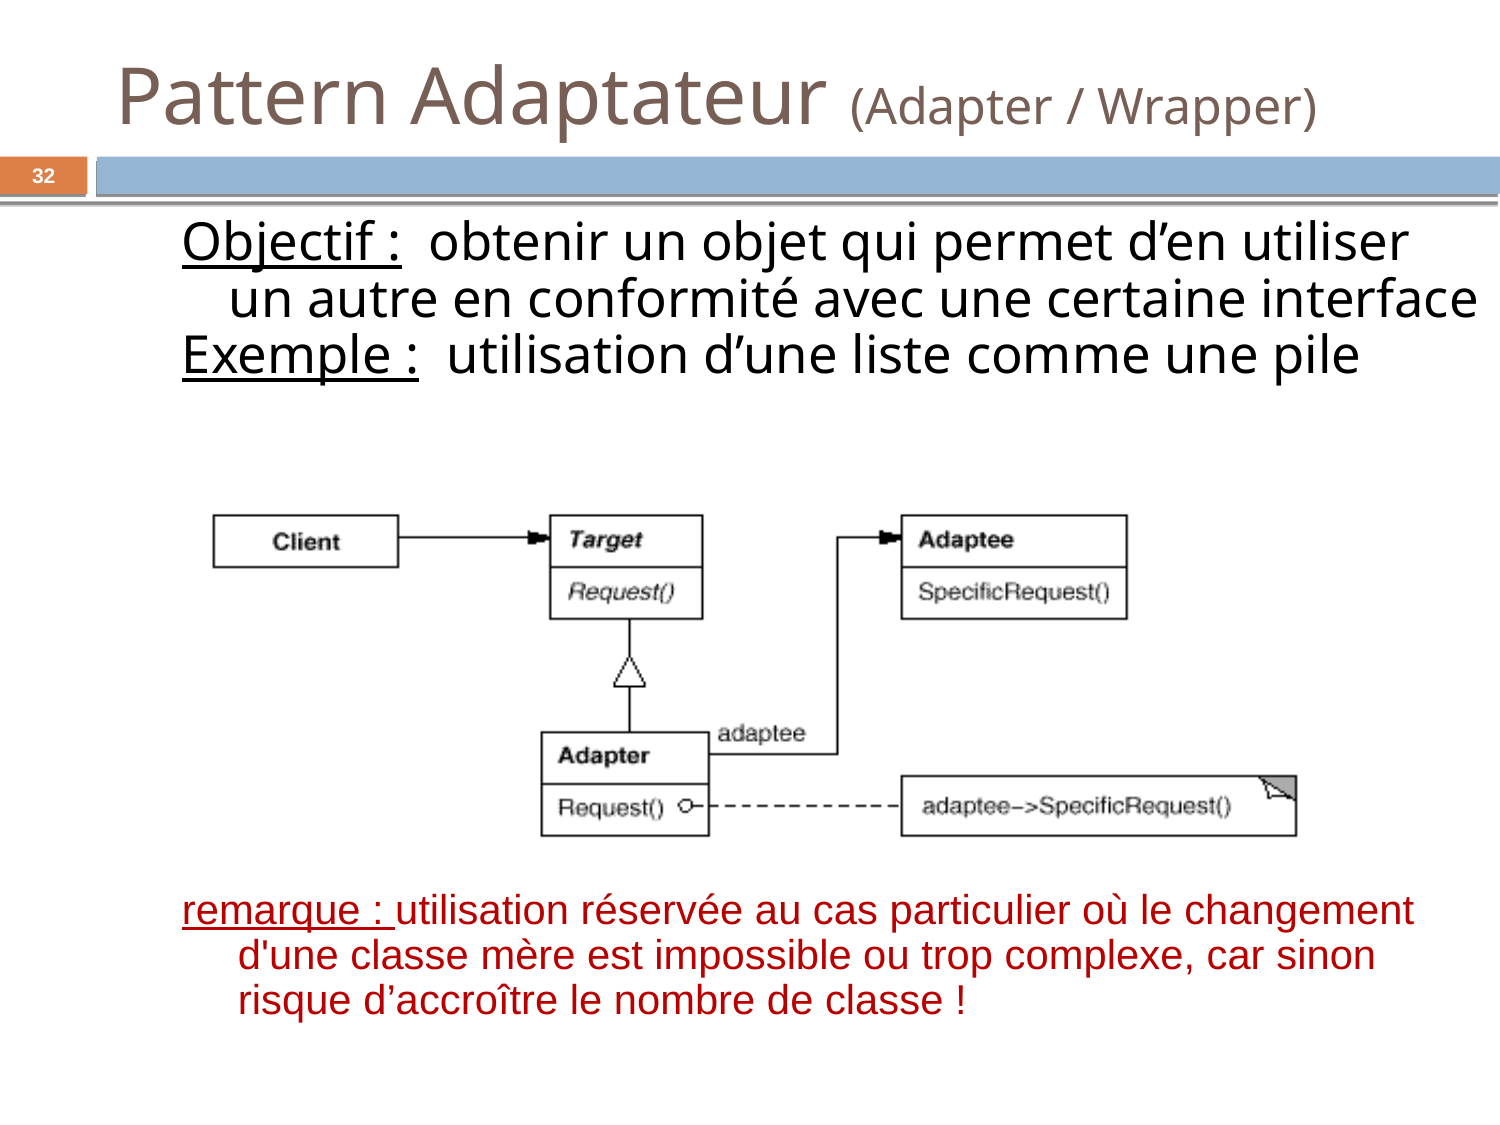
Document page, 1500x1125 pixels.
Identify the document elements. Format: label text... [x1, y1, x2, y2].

text_box remarque : utilisation réservée au cas particulier où le changement d'une classe mère est impossible ou trop complexe, car sinon risque d’accroître le nombre de classe ! [166, 881, 1500, 1074]
title Pattern Adaptateur (Adapter / Wrapper) [100, 37, 1438, 149]
list Objectif : obtenir un objet qui permet d’en utiliser un autre en conformité avec une certaine interface Exemple : utilisation d’une liste comme une pile [166, 208, 1500, 400]
slide_number <numéro> [0, 155, 88, 196]
picture [194, 491, 1317, 881]
